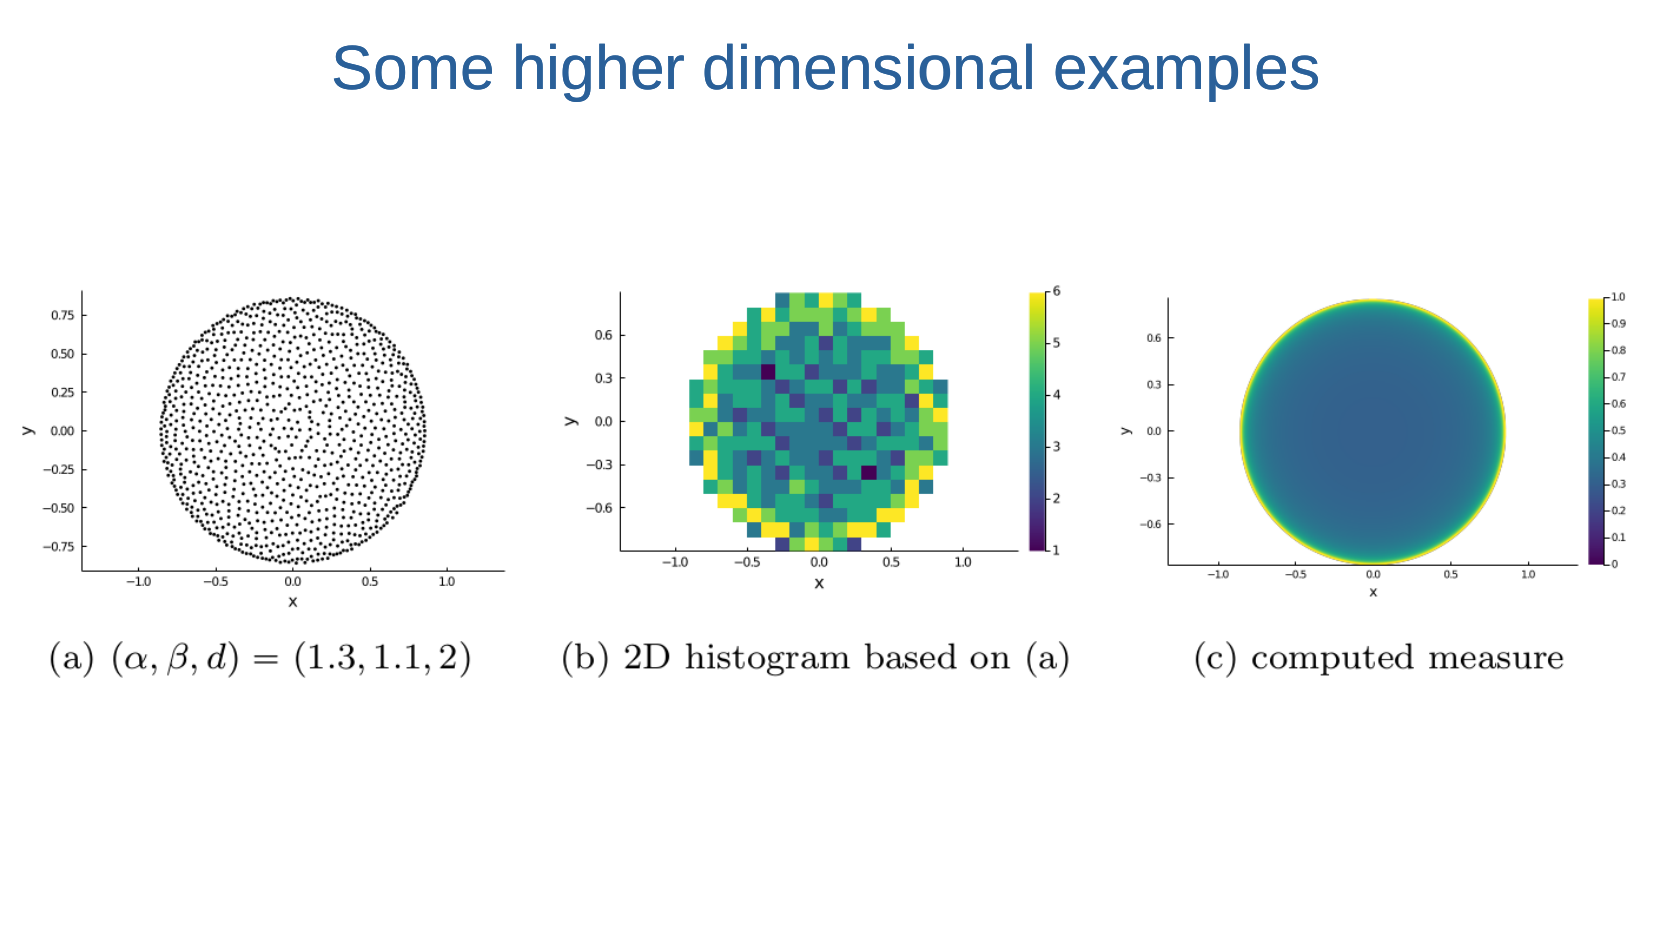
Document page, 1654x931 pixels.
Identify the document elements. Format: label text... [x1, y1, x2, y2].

title Some higher dimensional examples [82, 0, 1571, 146]
picture [0, 263, 1653, 705]
